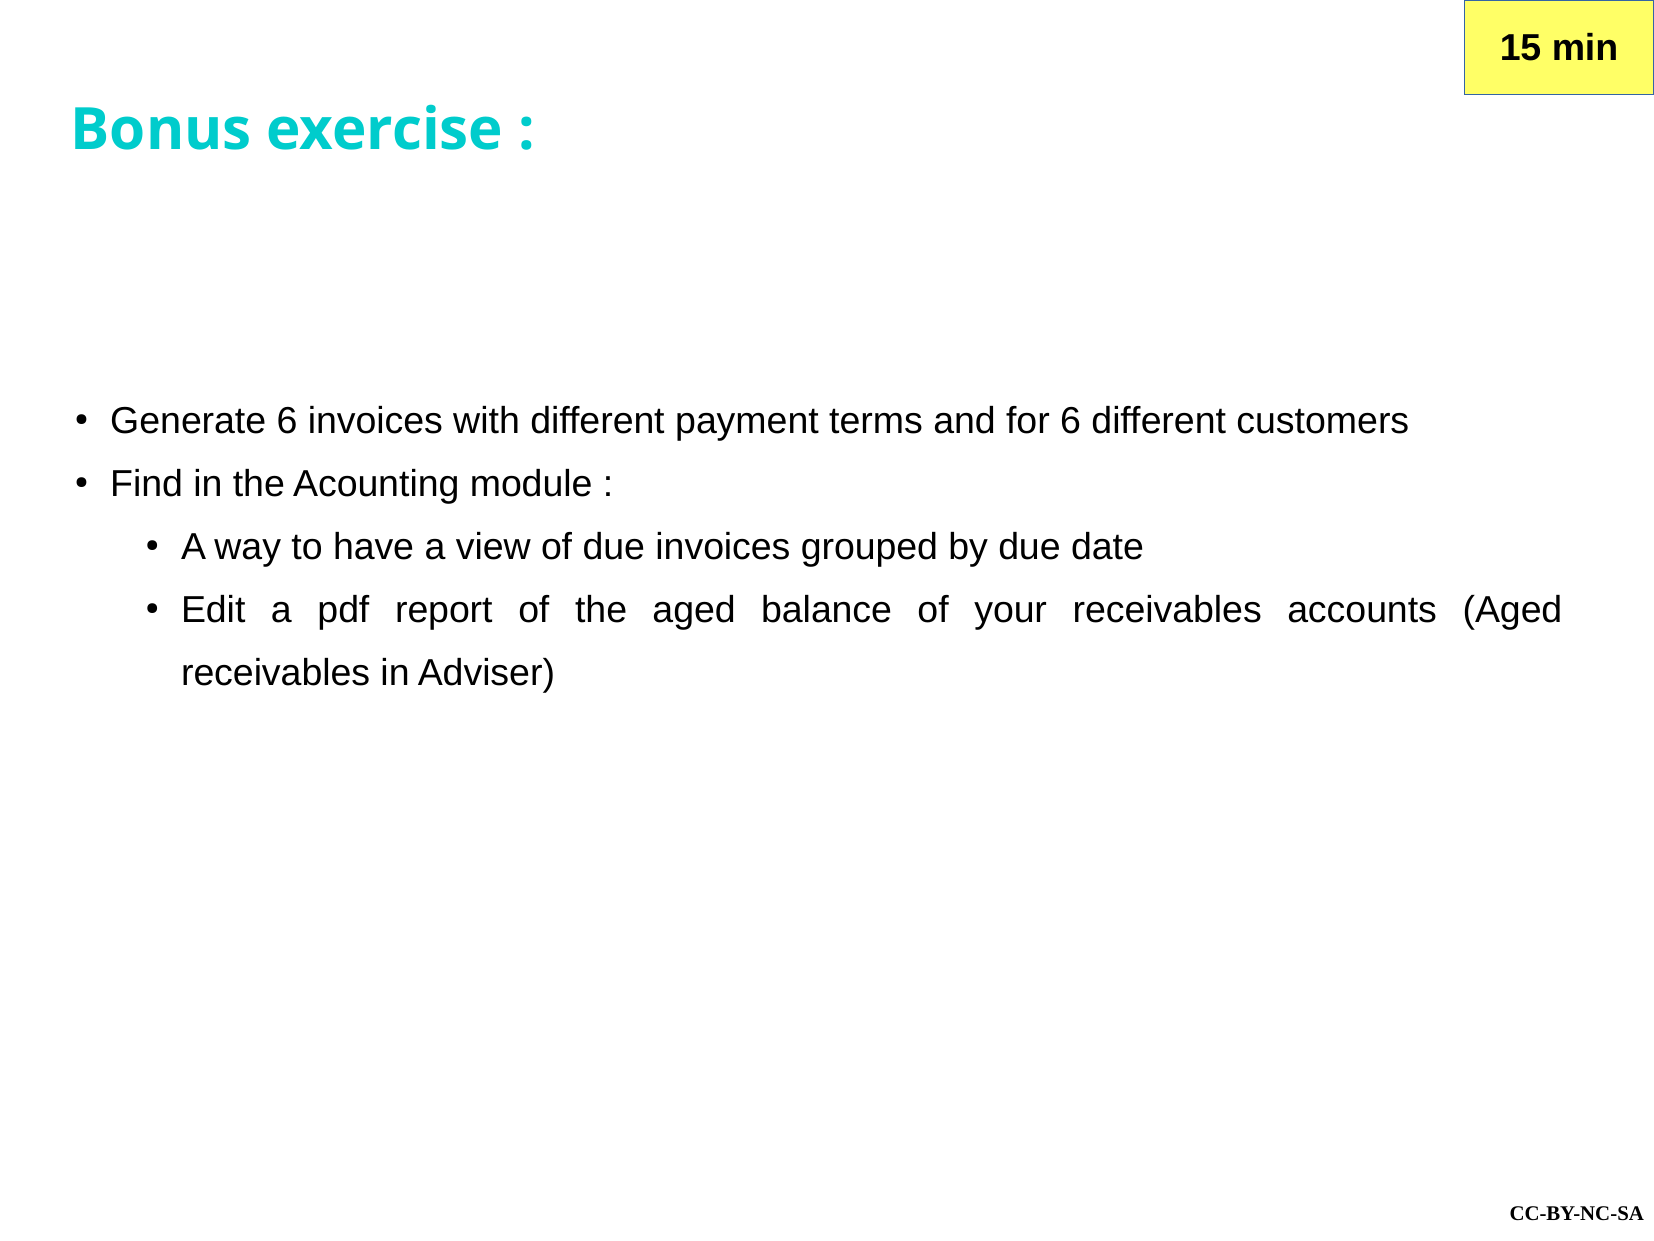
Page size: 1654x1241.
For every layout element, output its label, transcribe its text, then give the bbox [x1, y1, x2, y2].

text_box 15 min [1464, 0, 1654, 95]
title Bonus exercise : [70, 23, 1560, 231]
text_box Generate 6 invoices with different payment terms and for 6 different customers Find in the Acounting module : A way to have a view of due invoices grouped by due date Edit a pdf report of the aged balance of your receivables accounts (Aged receivables in Adviser) [59, 371, 1578, 709]
